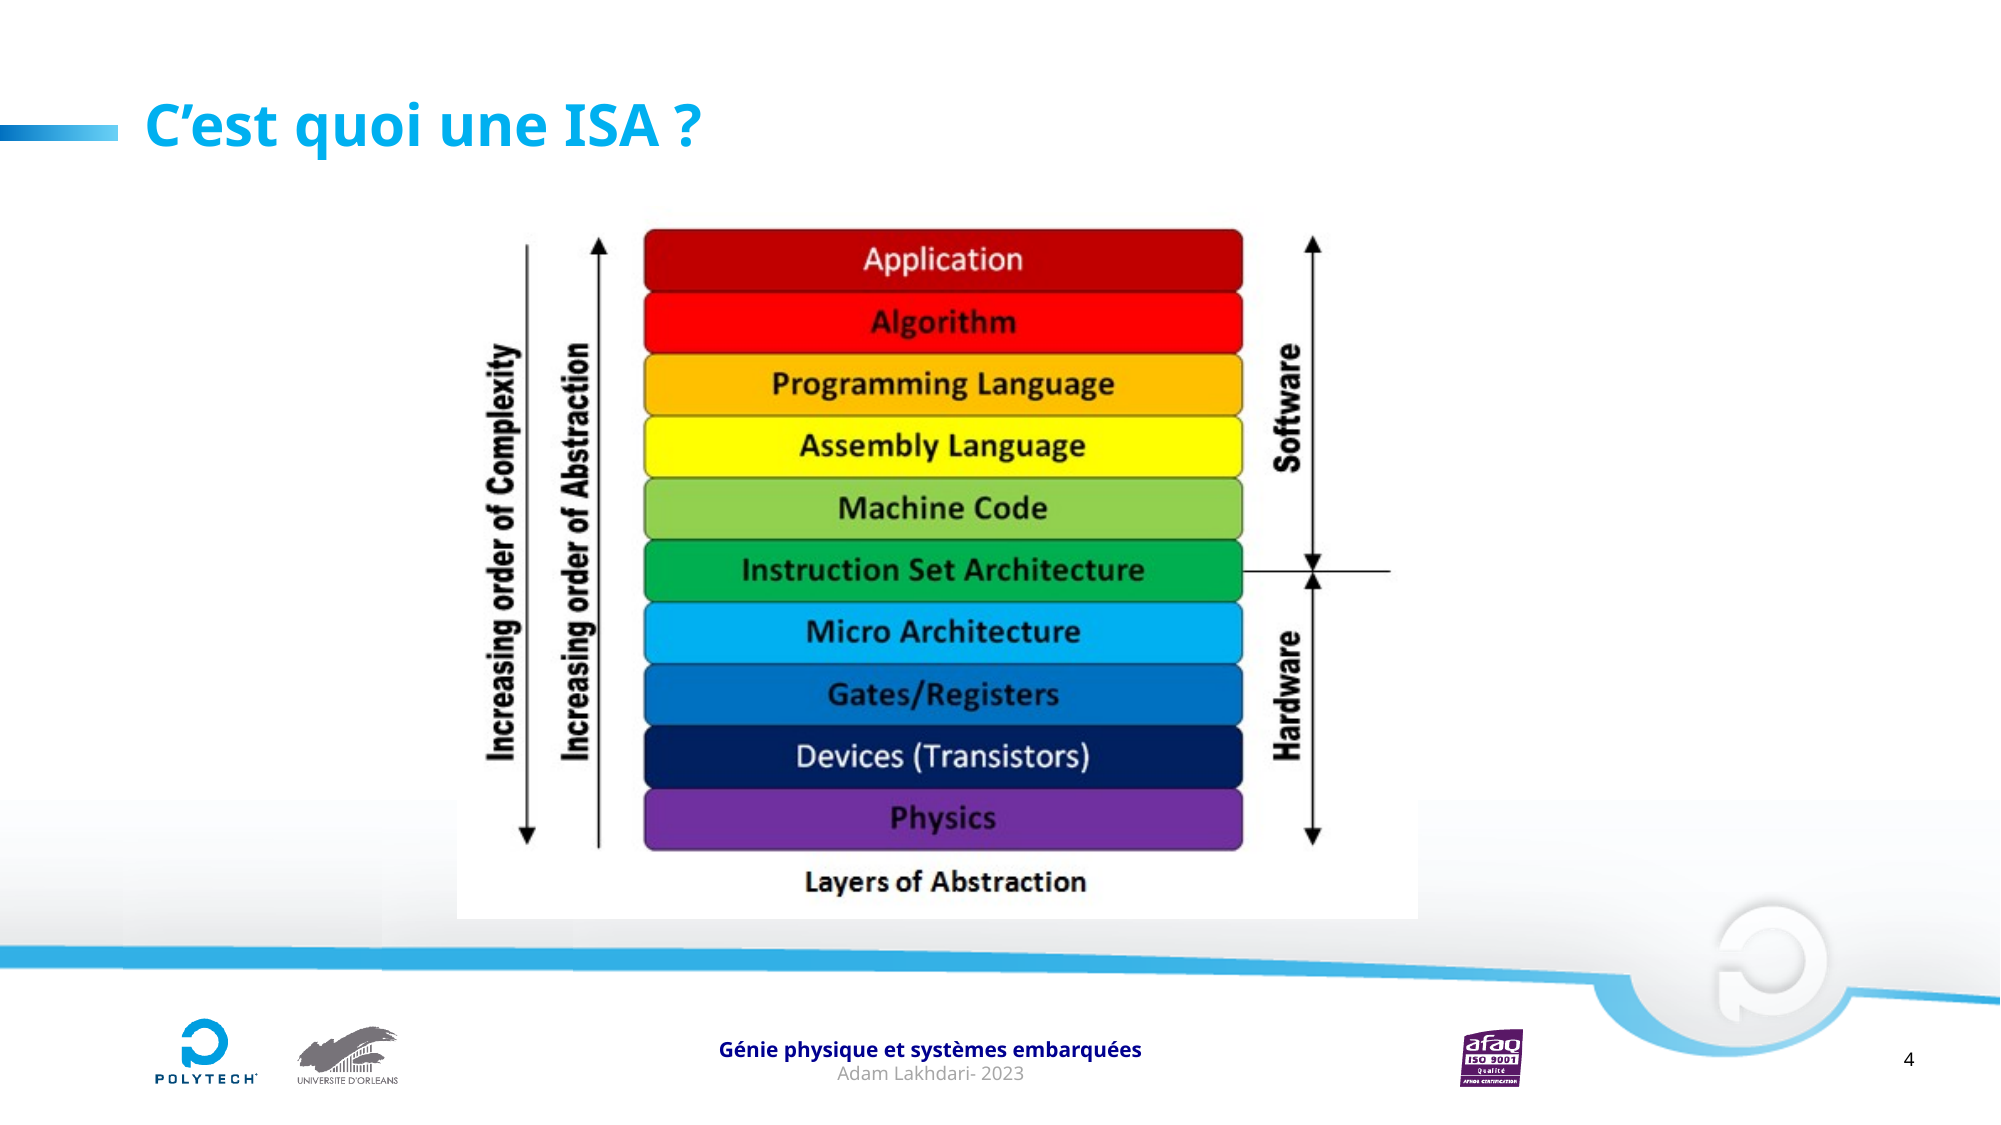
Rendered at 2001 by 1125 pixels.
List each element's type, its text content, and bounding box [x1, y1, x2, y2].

title C’est quoi une ISA ? [129, 29, 1930, 218]
picture [0, 206, 2000, 1125]
text_box Génie physique et systèmes embarquées Adam Lakhdari- 2023 [402, 1035, 1459, 1085]
